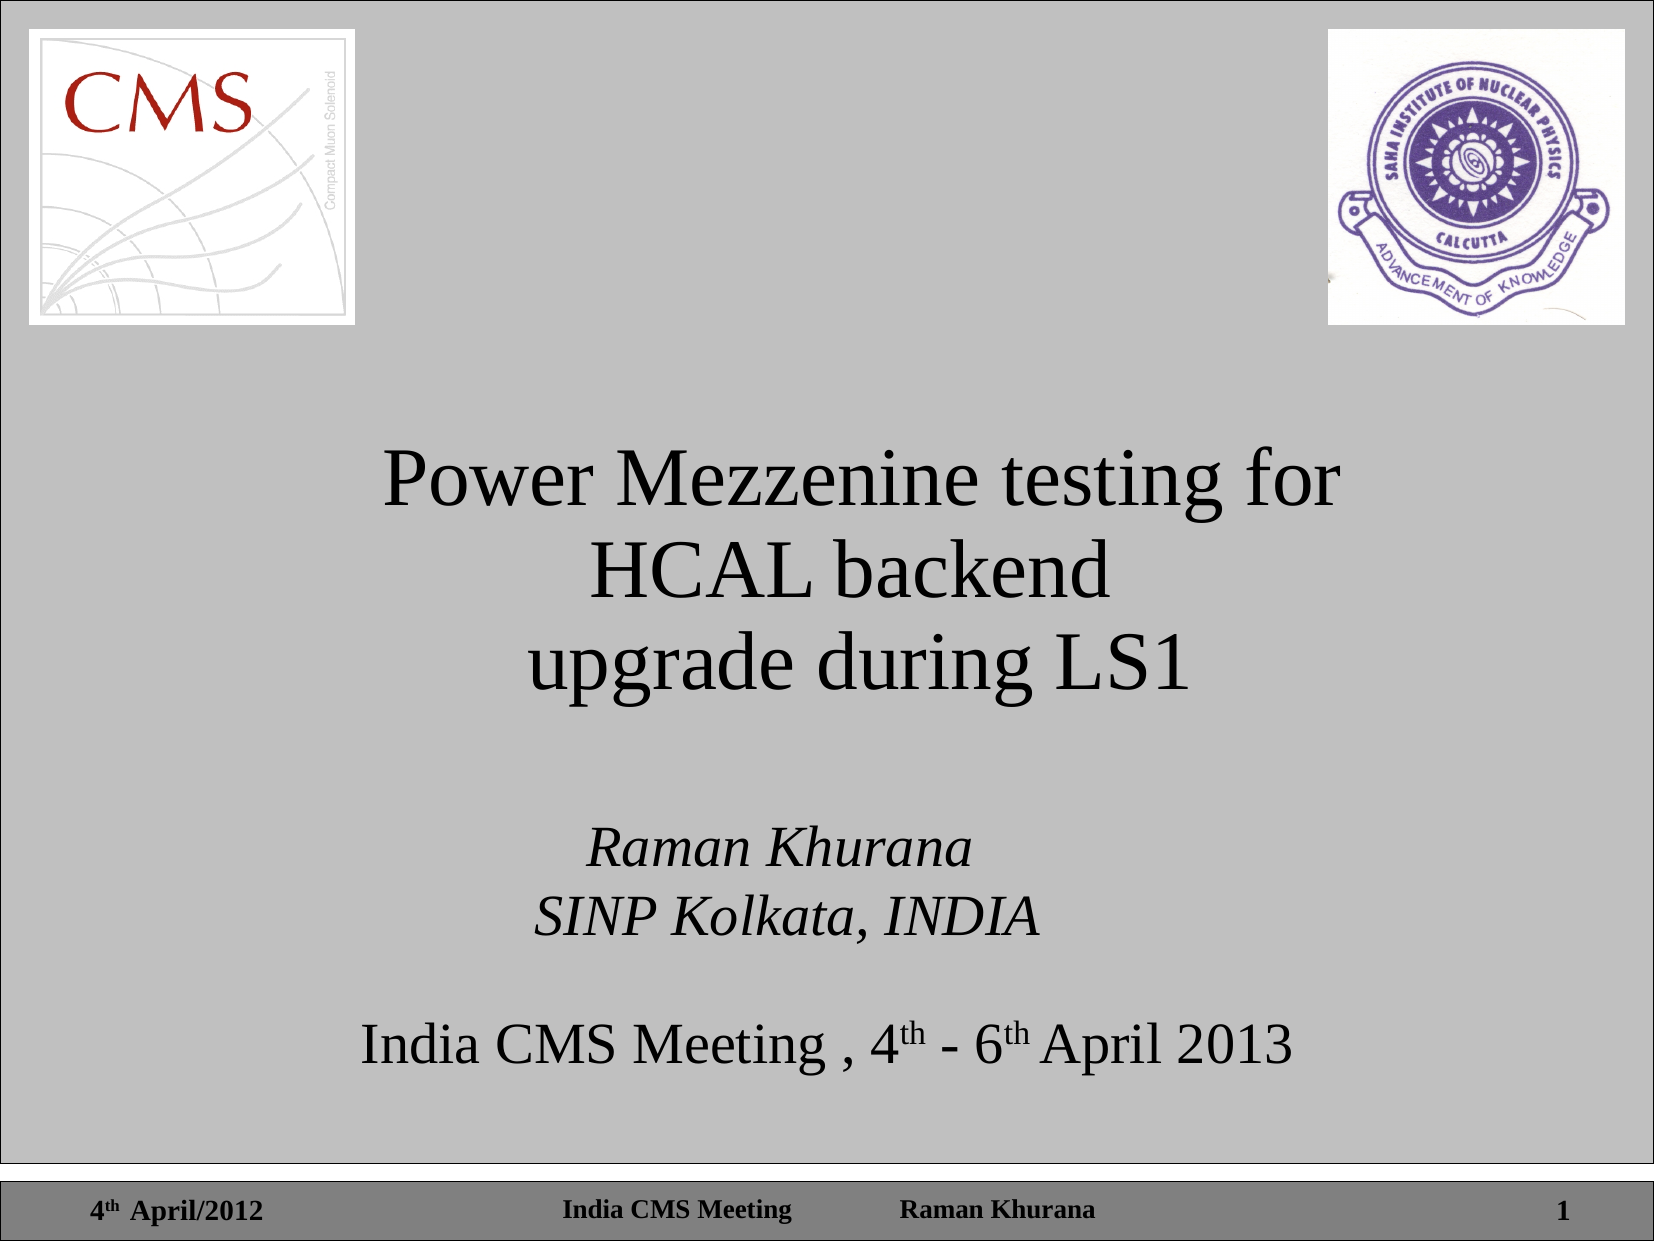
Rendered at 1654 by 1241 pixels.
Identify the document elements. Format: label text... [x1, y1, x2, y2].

text_box [0, 0, 1654, 1164]
text_box Power Mezzenine testing for HCAL backend upgrade during LS1 Raman Khurana SINP Kolkata, INDIA India CMS Meeting , 4th - 6th April 2013 [55, 423, 1619, 1087]
picture [29, 29, 355, 325]
picture [1328, 29, 1625, 325]
